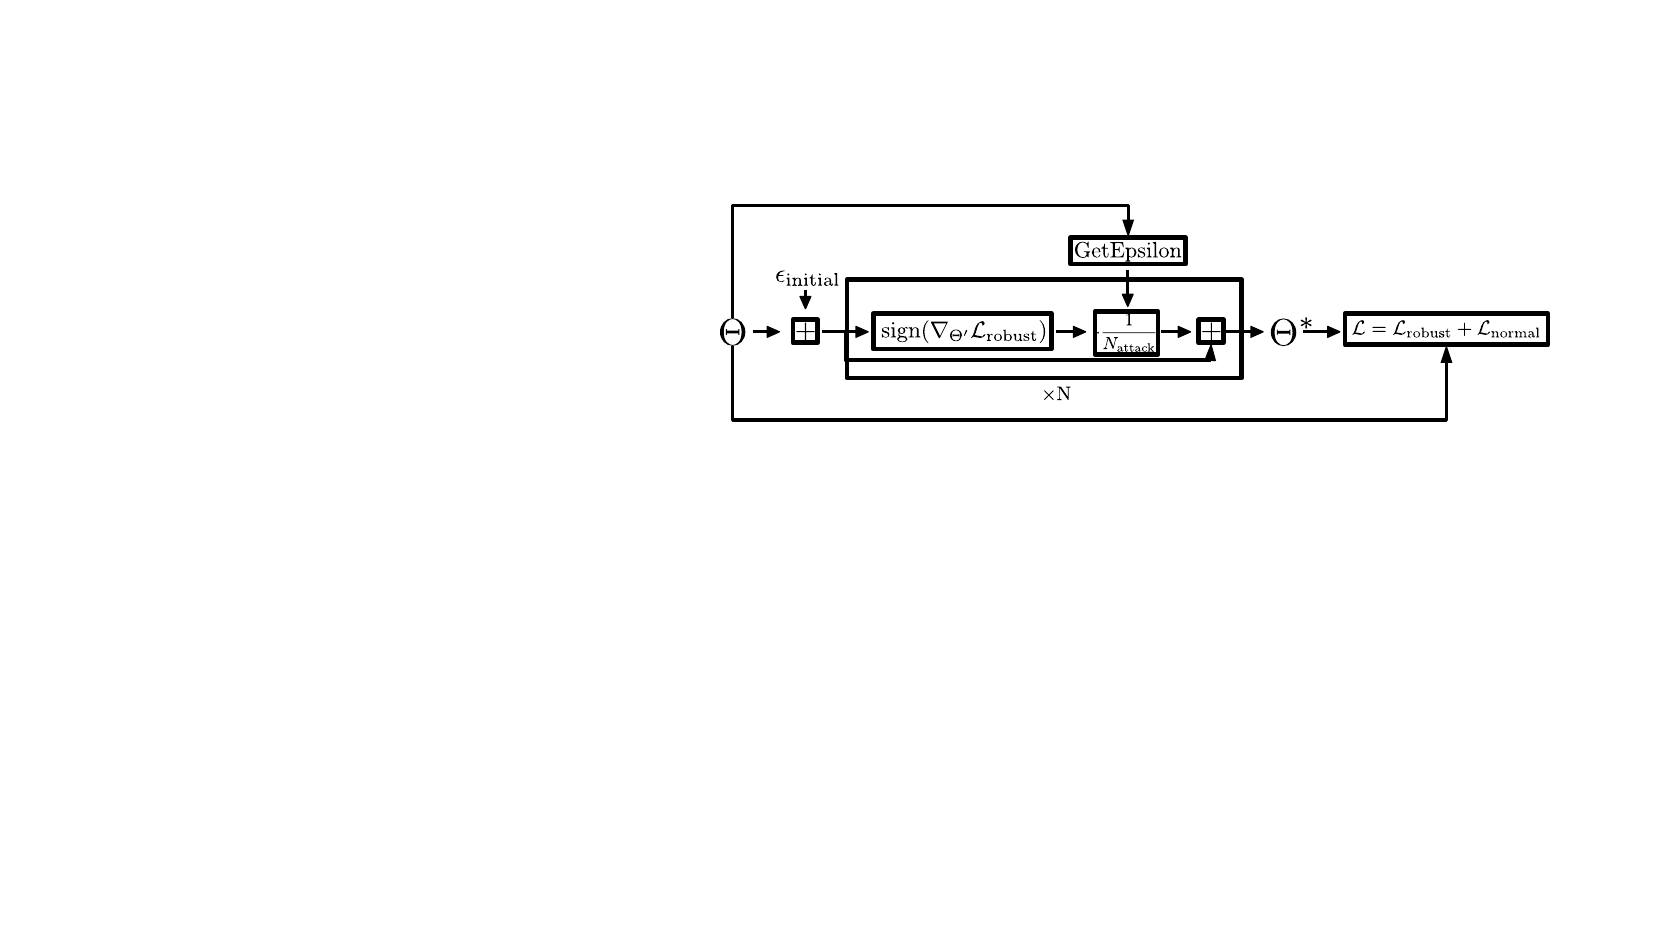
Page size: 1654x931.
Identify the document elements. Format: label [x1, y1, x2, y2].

text_box [809, 274, 816, 286]
text_box [1126, 314, 1132, 326]
text_box [1057, 386, 1071, 401]
text_box [1270, 318, 1297, 347]
text_box [923, 320, 929, 344]
text_box [1430, 331, 1438, 338]
text_box [881, 327, 896, 338]
text_box [1129, 344, 1134, 352]
text_box [1013, 333, 1030, 342]
text_box [1445, 328, 1451, 338]
text_box [1123, 344, 1129, 352]
text_box [1101, 243, 1109, 258]
text_box [796, 322, 815, 340]
text_box [1003, 329, 1012, 342]
text_box [1439, 331, 1445, 338]
text_box [776, 270, 785, 283]
text_box [1135, 343, 1155, 352]
text_box [1074, 241, 1101, 258]
text_box [1125, 241, 1158, 262]
text_box [792, 277, 808, 286]
text_box [1528, 327, 1540, 338]
text_box [1352, 320, 1365, 335]
text_box [950, 329, 962, 342]
text_box [818, 273, 839, 286]
text_box [1103, 337, 1119, 350]
text_box [1044, 390, 1054, 400]
text_box [1202, 322, 1221, 340]
text_box [1300, 317, 1312, 329]
text_box [930, 321, 948, 339]
text_box [1477, 320, 1527, 338]
text_box [897, 326, 921, 343]
text_box [1117, 346, 1124, 352]
text_box [994, 333, 1002, 342]
text_box [971, 321, 993, 341]
text_box [1393, 320, 1406, 335]
text_box [1457, 322, 1472, 337]
text_box [1421, 327, 1430, 338]
text_box [1039, 320, 1046, 344]
text_box [1170, 247, 1182, 258]
text_box [1110, 242, 1125, 258]
text_box [720, 318, 746, 346]
text_box [1159, 247, 1169, 258]
text_box [1030, 330, 1037, 342]
text_box [786, 277, 791, 286]
text_box [1407, 331, 1421, 338]
